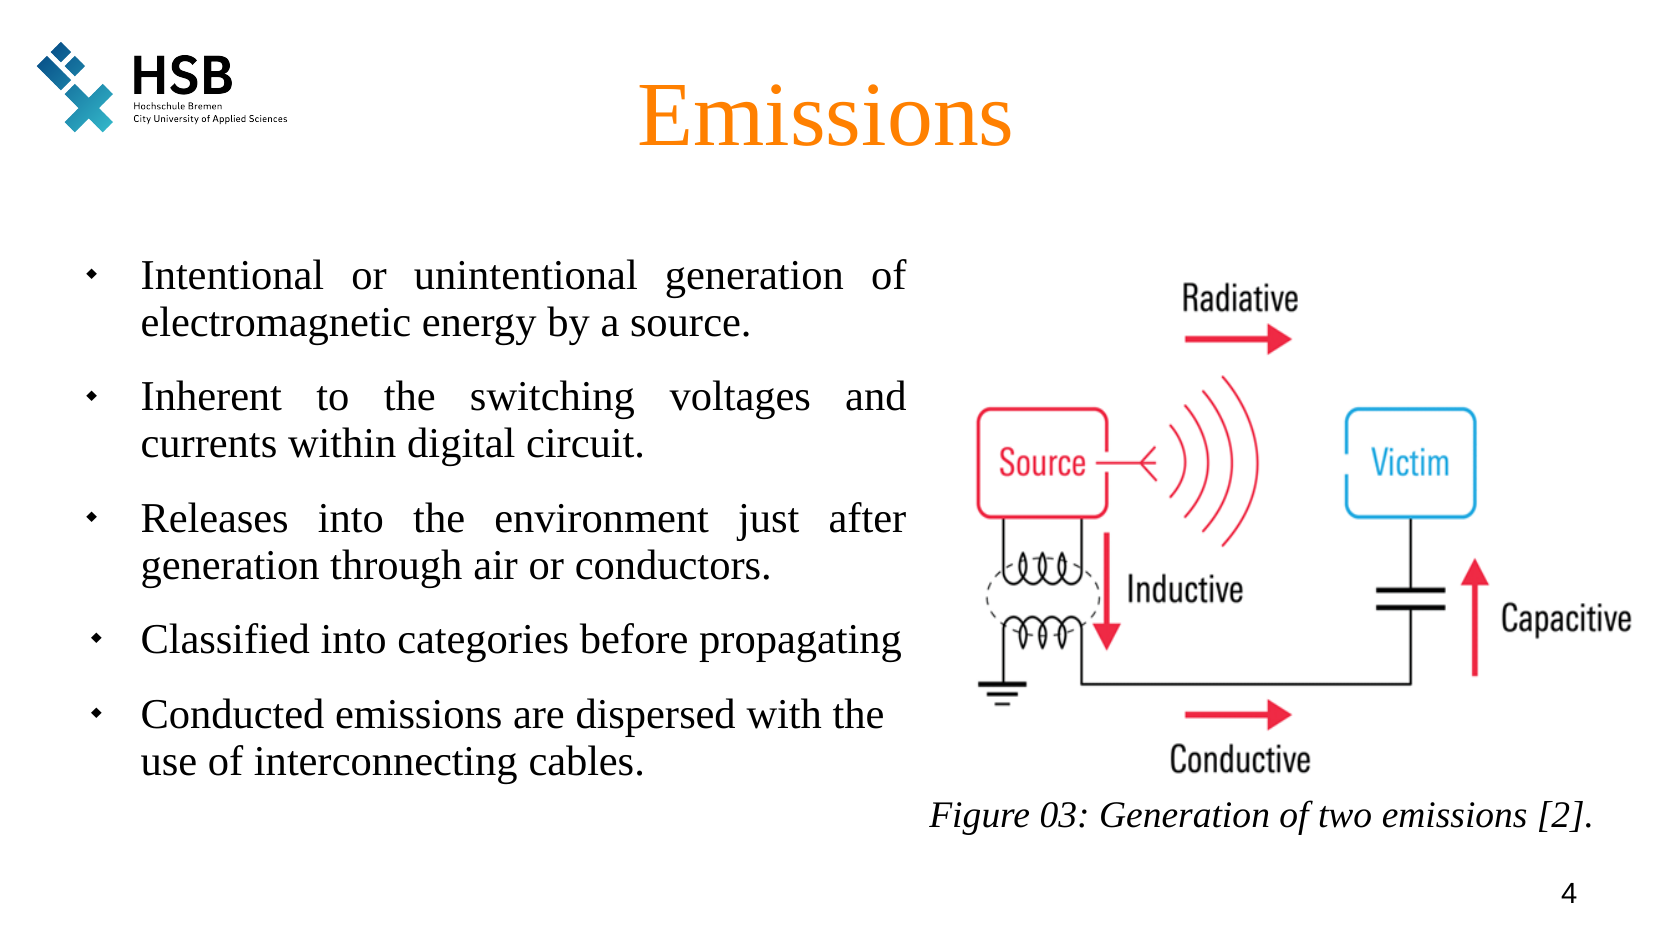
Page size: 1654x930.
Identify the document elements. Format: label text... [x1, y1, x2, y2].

text_box Figure 03: Generation of two emissions [2]. [914, 786, 1620, 885]
picture [26, 23, 297, 149]
title Emissions [82, 37, 1571, 193]
text_box <number> [1546, 870, 1653, 926]
picture [946, 269, 1653, 795]
list Intentional or unintentional generation of electromagnetic energy by a source. Inherent to the switching voltages and currents within digital circuit. Releases into the environment just after generation through air or conductors. Classified into categories before propagating Conducted emissions are dispersed with the use of interconnecting cables. [74, 251, 907, 792]
